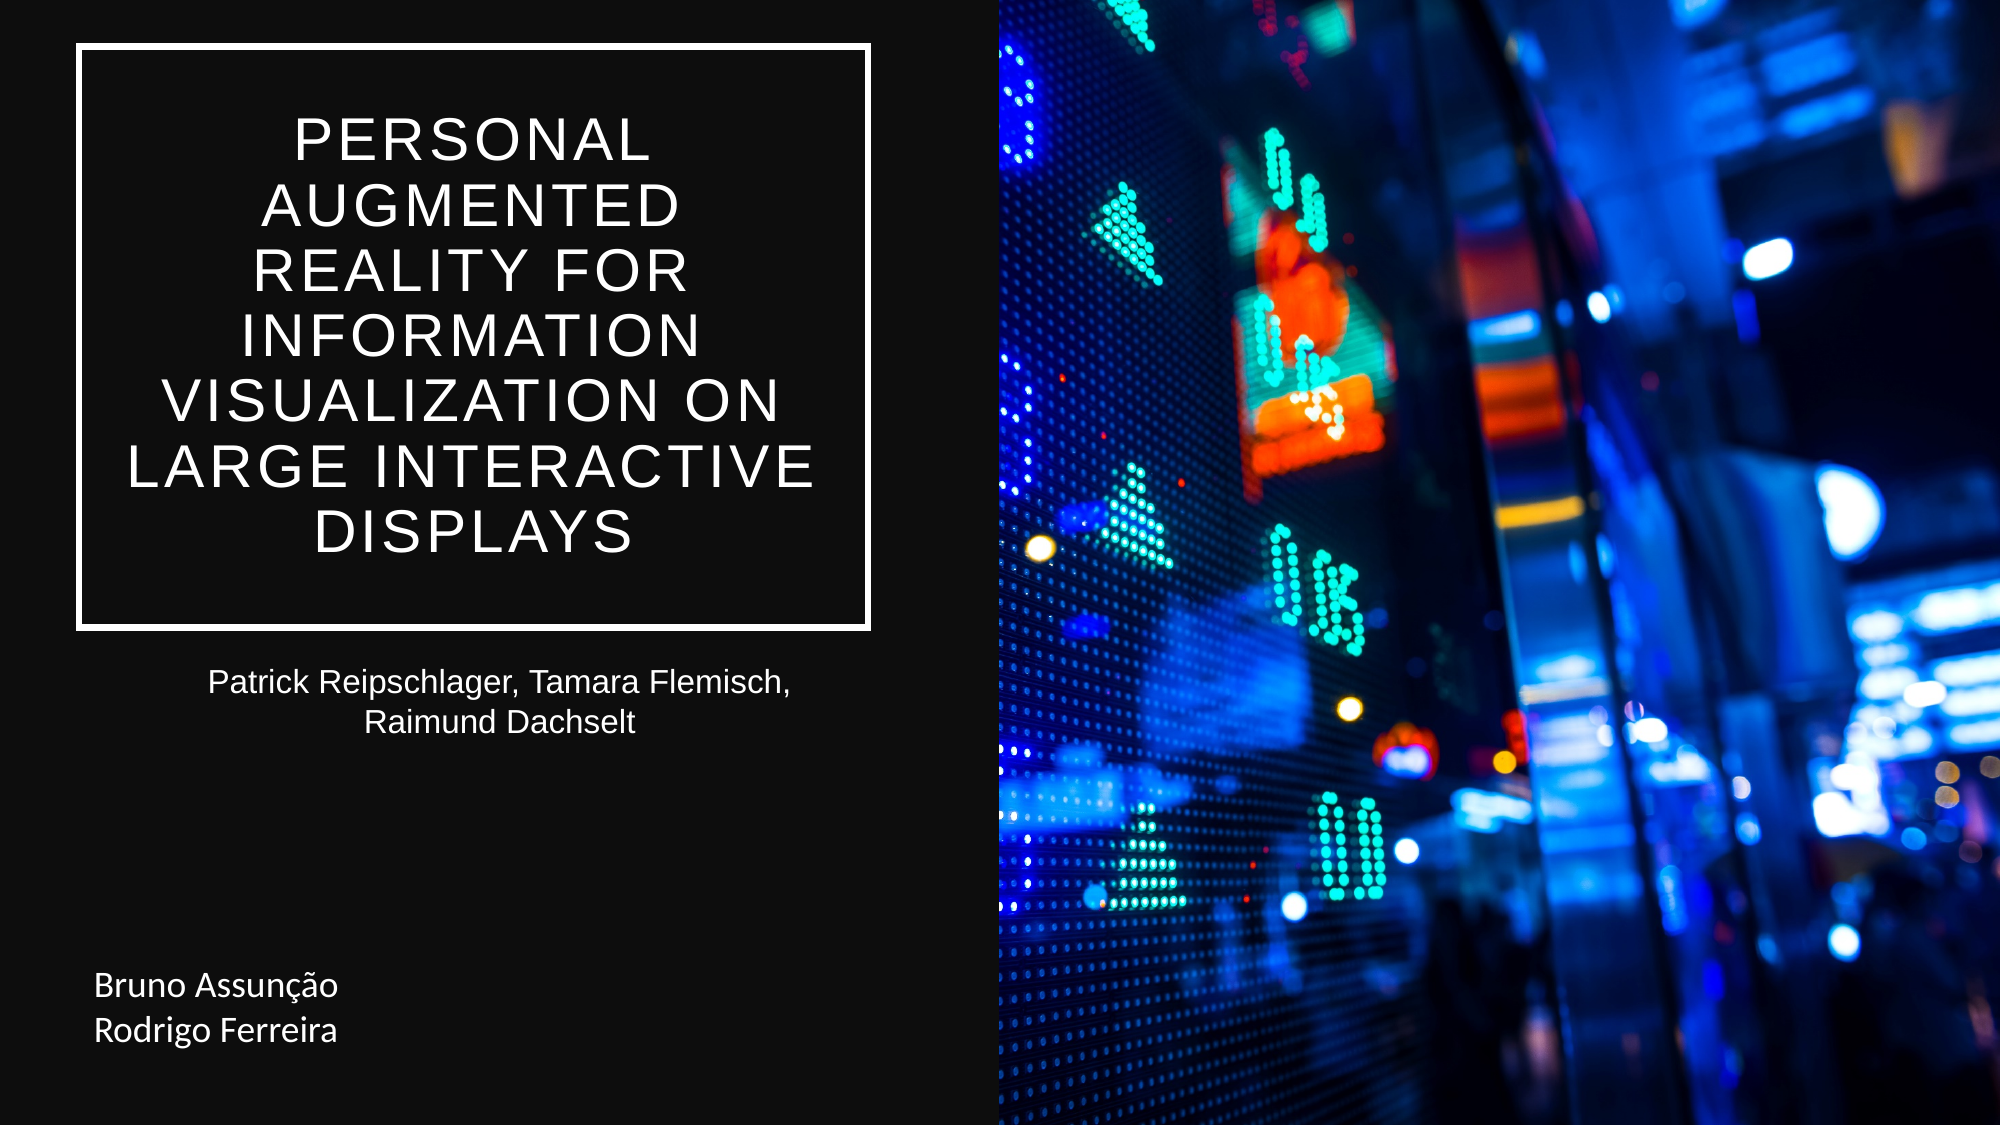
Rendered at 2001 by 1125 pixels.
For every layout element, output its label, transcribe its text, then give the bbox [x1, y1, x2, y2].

text_box Bruno Assunção Rodrigo Ferreira [78, 952, 882, 1059]
text_box [0, 0, 999, 1125]
title Personal Augmented Reality for Information Visualization on Large Interactive Displays [78, 46, 868, 628]
picture [999, 0, 2000, 1125]
subtitle Patrick Reipschlager, Tamara Flemisch, Raimund Dachselt [131, 653, 868, 769]
